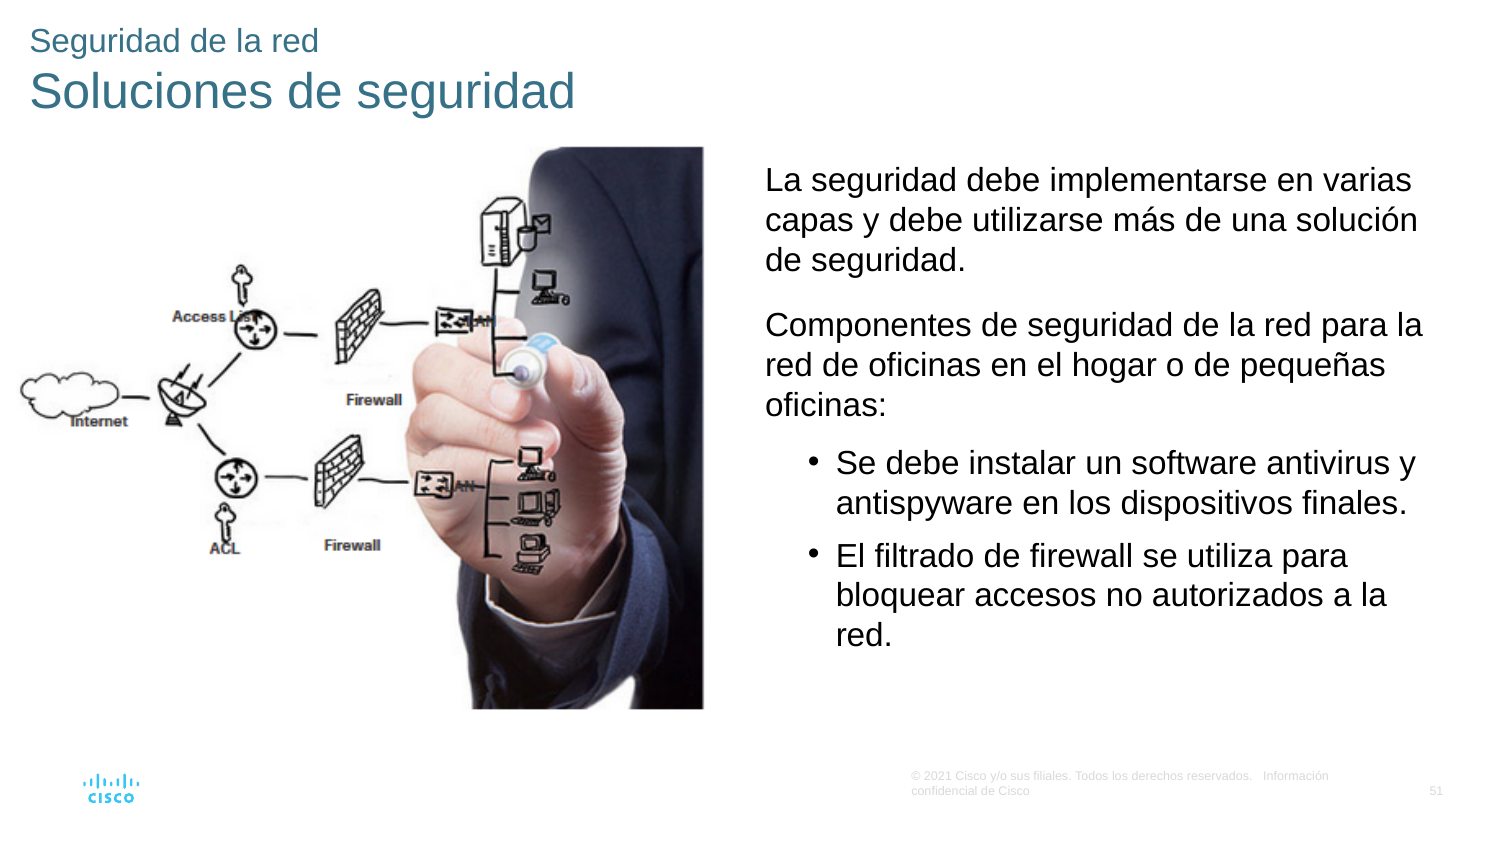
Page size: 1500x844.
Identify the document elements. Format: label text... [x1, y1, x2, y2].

picture [14, 144, 714, 722]
title Seguridad de la red Soluciones de seguridad [14, 6, 714, 131]
list La seguridad debe implementarse en varias capas y debe utilizarse más de una solución de seguridad. Componentes de seguridad de la red para la red de oficinas en el hogar o de pequeñas oficinas: Se debe instalar un software antivirus y antispyware en los dispositivos finales. El filtrado de firewall se utiliza para bloquear accesos no autorizados a la red. [750, 150, 1474, 662]
